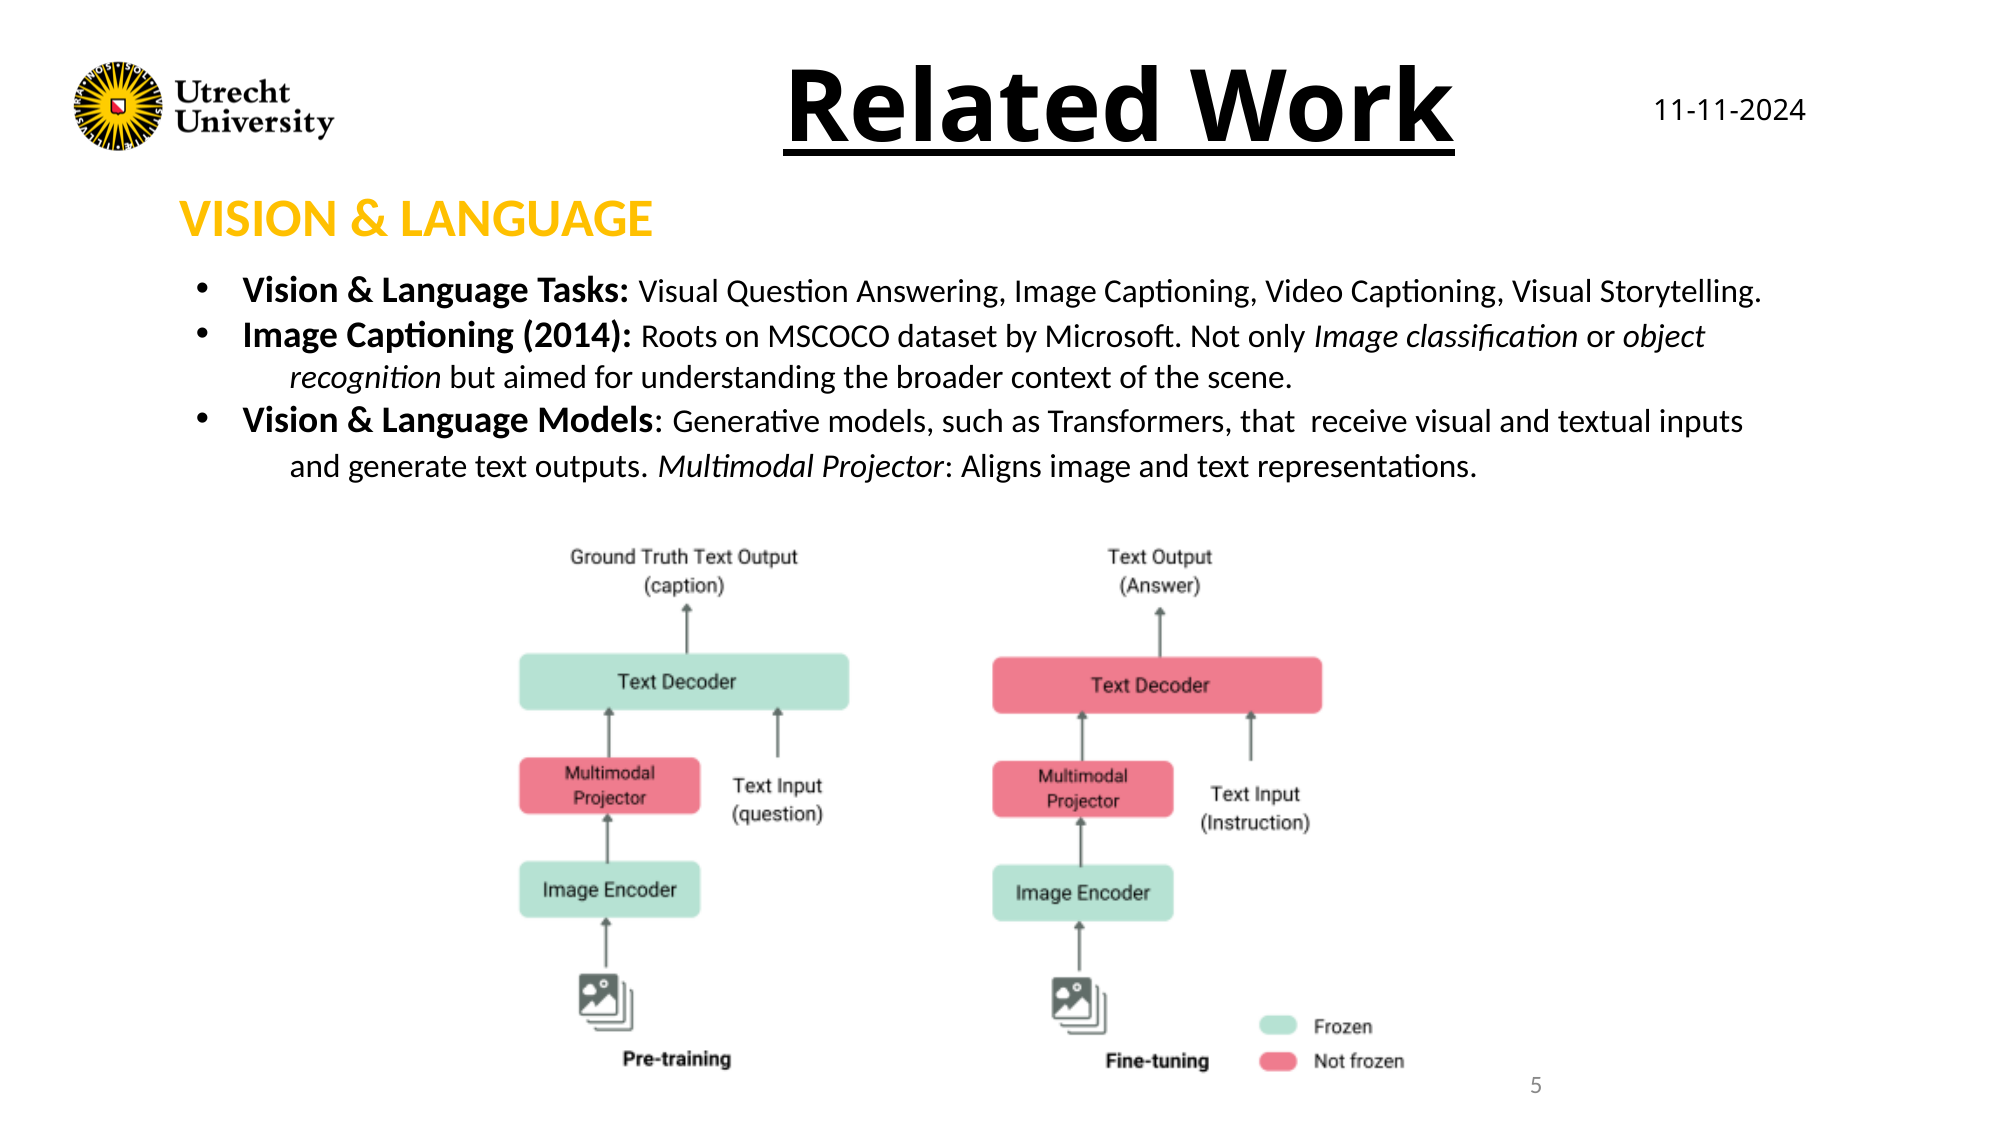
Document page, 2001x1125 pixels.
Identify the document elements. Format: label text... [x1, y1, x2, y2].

text_box Vision & Language Tasks: Visual Question Answering, Image Captioning, Video Captioning, Visual Storytelling. Image Captioning (2014): Roots on MSCOCO dataset by Microsoft. Not only Image classification or object recognition but aimed for understanding the broader context of the scene. Vision & Language Models: Generative models, such as Transformers, that receive visual and textual inputs and generate text outputs. Multimodal Projector: Aligns image and text representations. [180, 257, 1791, 496]
text_box [1514, 1053, 1965, 1114]
text_box VISION & LANGUAGE [164, 174, 708, 256]
text_box Related Work [783, 41, 1241, 163]
text_box 11-11-2024 [1638, 84, 1943, 120]
picture [508, 538, 1420, 1084]
